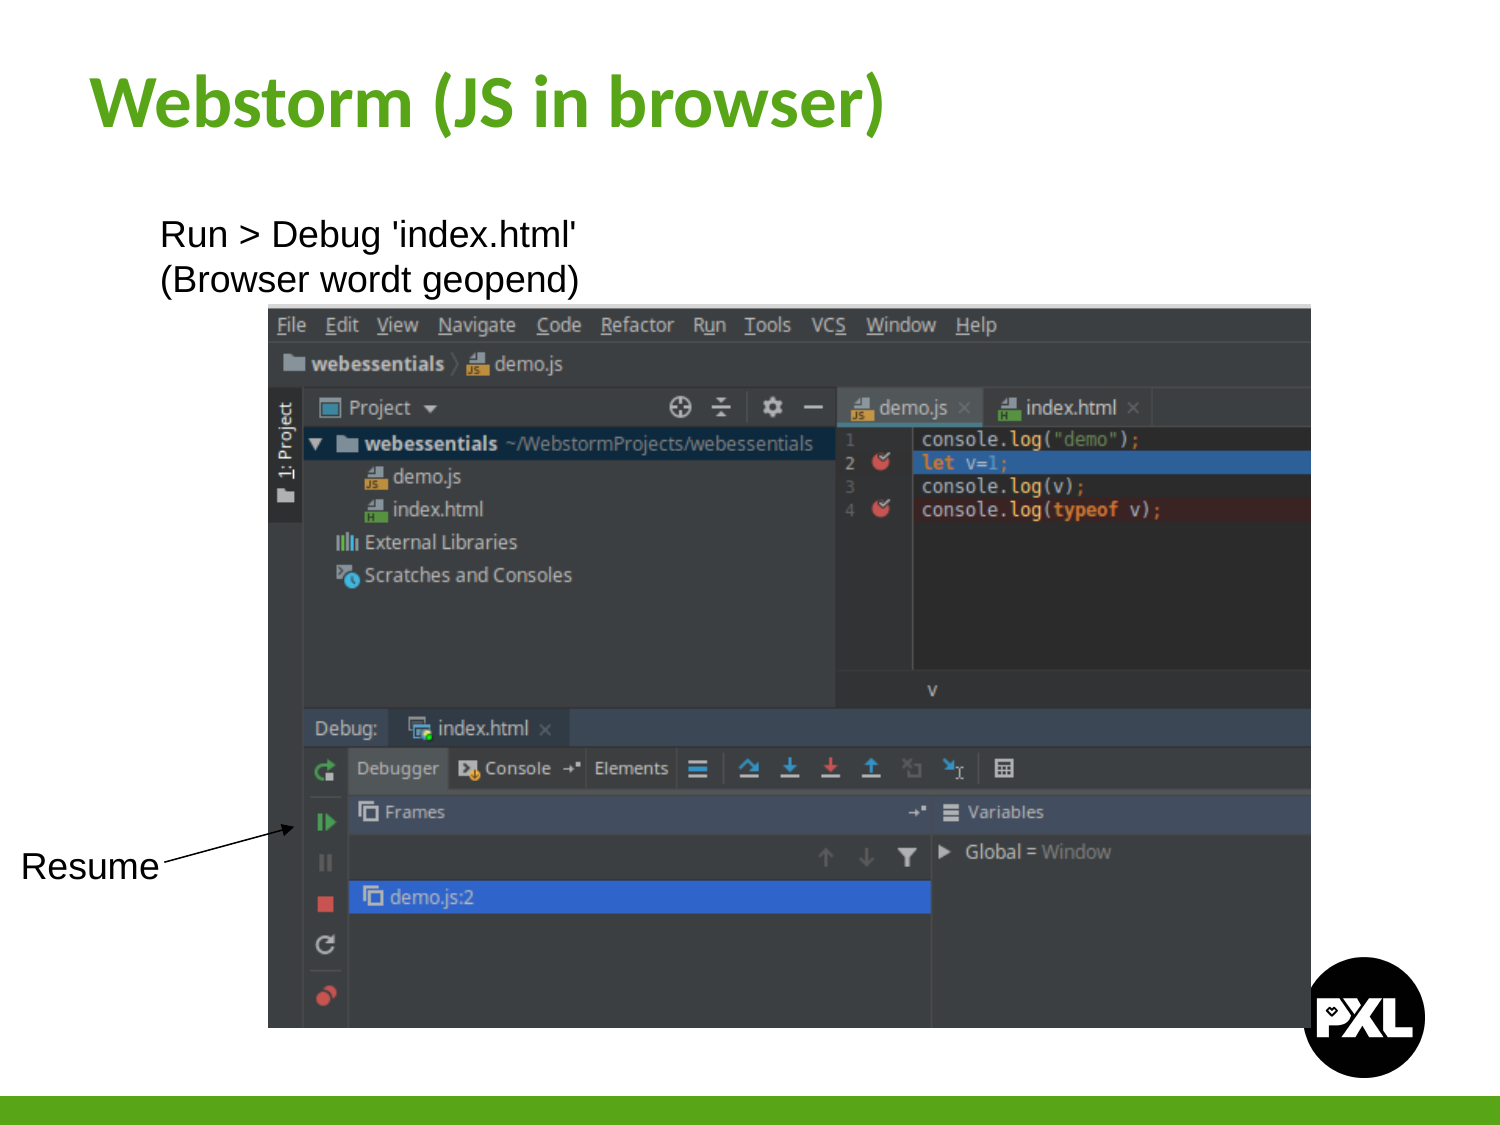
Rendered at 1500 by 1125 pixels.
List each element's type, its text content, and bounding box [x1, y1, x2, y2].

text_box Resume [5, 834, 408, 892]
text_box Webstorm (JS in browser) [75, 45, 1425, 233]
picture [268, 304, 1425, 1078]
text_box Run > Debug 'index.html' (Browser wordt geopend) [145, 233, 1382, 722]
